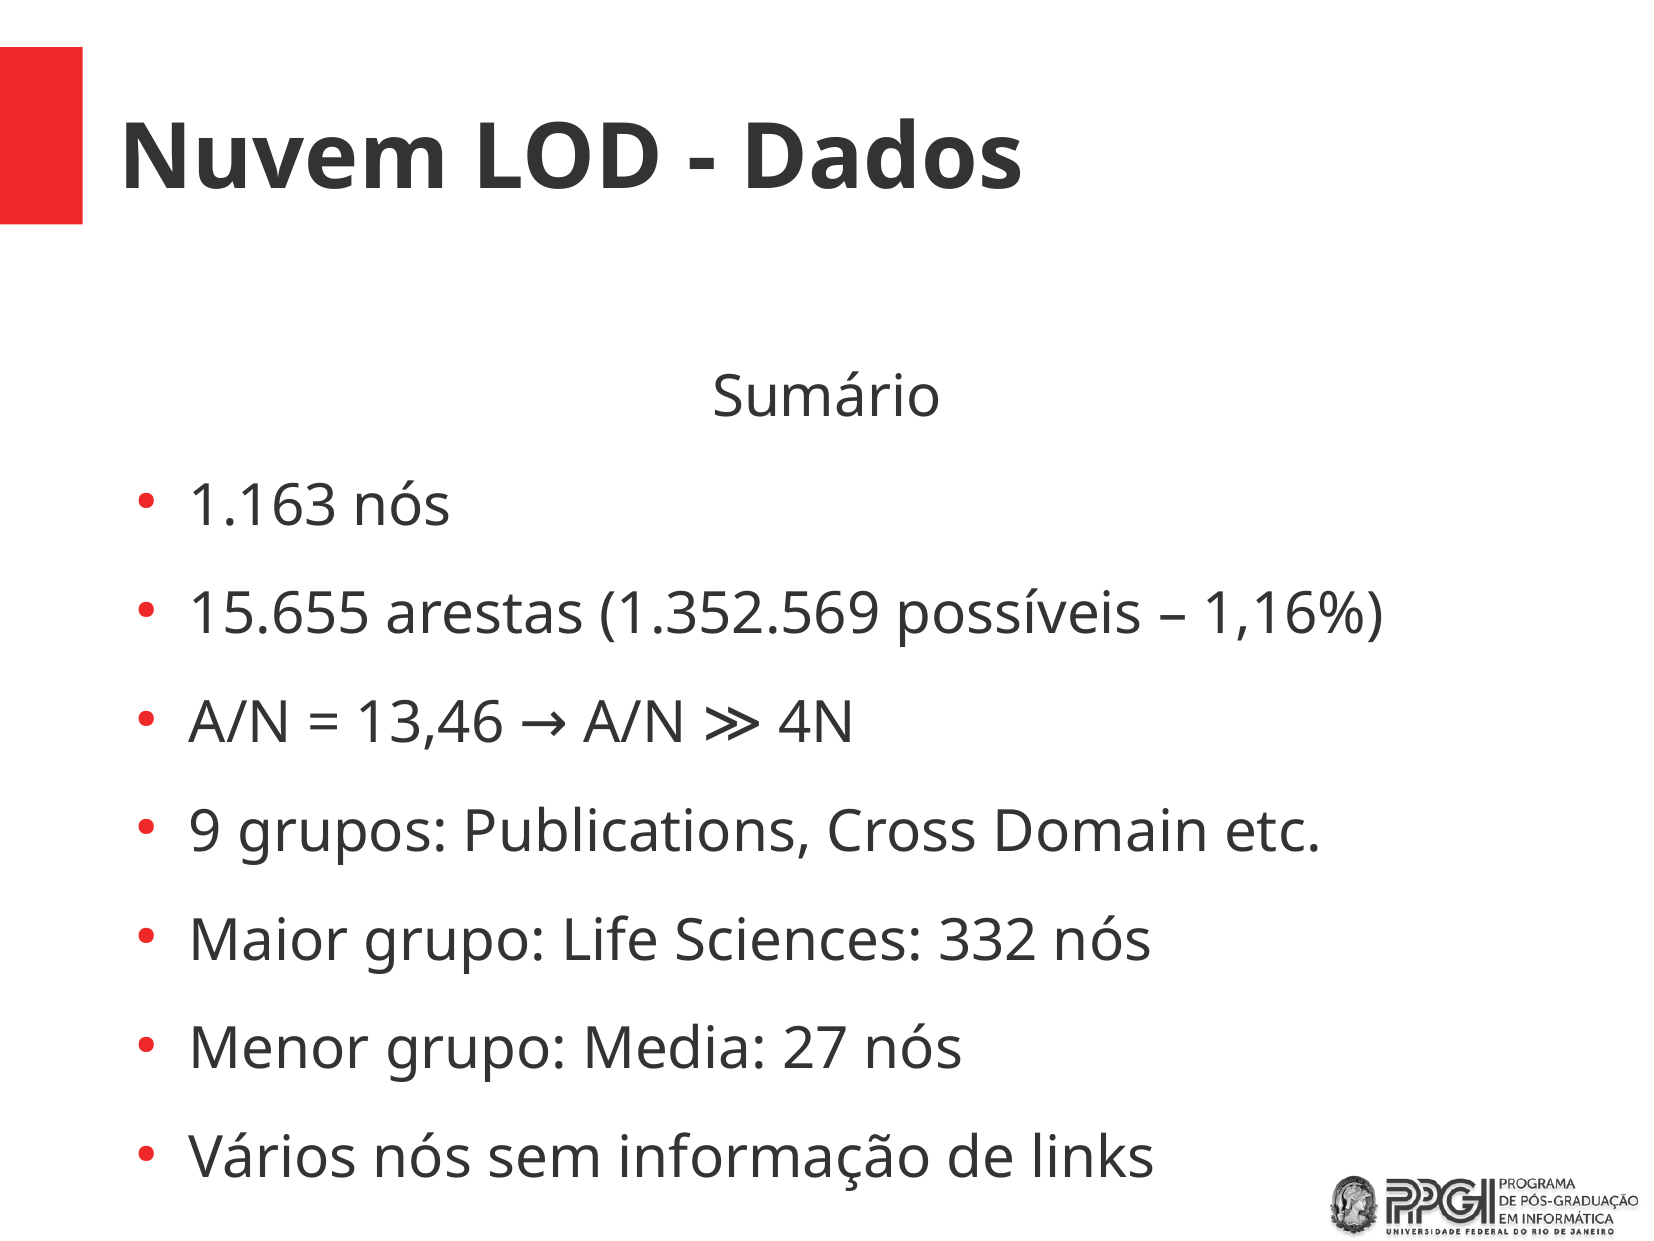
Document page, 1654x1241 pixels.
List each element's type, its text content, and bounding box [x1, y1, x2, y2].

title Nuvem LOD - Dados [118, 49, 1571, 257]
list Sumário 1.163 nós 15.655 arestas (1.352.569 possíveis – 1,16%) A/N = 13,46 → A/N ≫ 4N 9 grupos: Publications, Cross Domain etc. Maior grupo: Life Sciences: 332 nós Menor grupo: Media: 27 nós Vários nós sem informação de links [118, 354, 1536, 1074]
